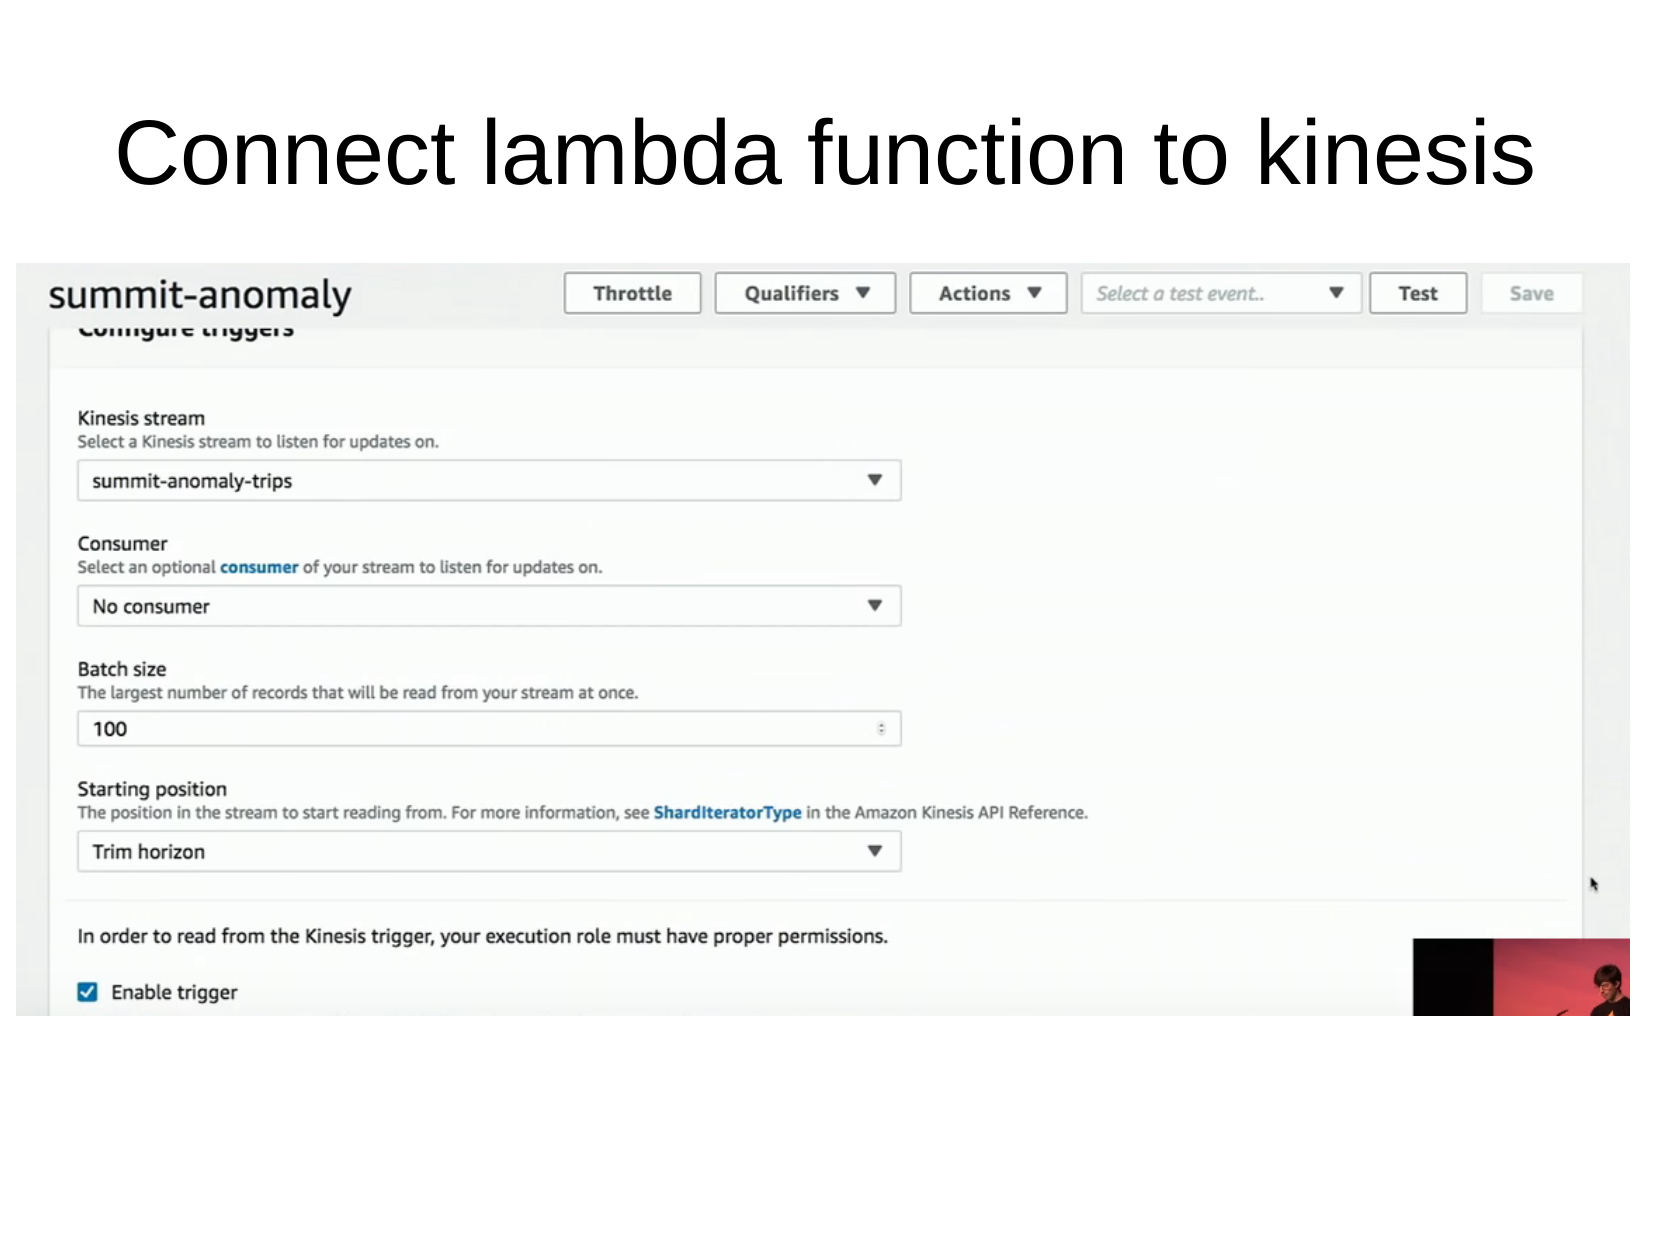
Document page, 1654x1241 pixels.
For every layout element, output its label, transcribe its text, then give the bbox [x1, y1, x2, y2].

picture [16, 263, 1630, 1016]
title Connect lambda function to kinesis [82, 49, 1571, 257]
